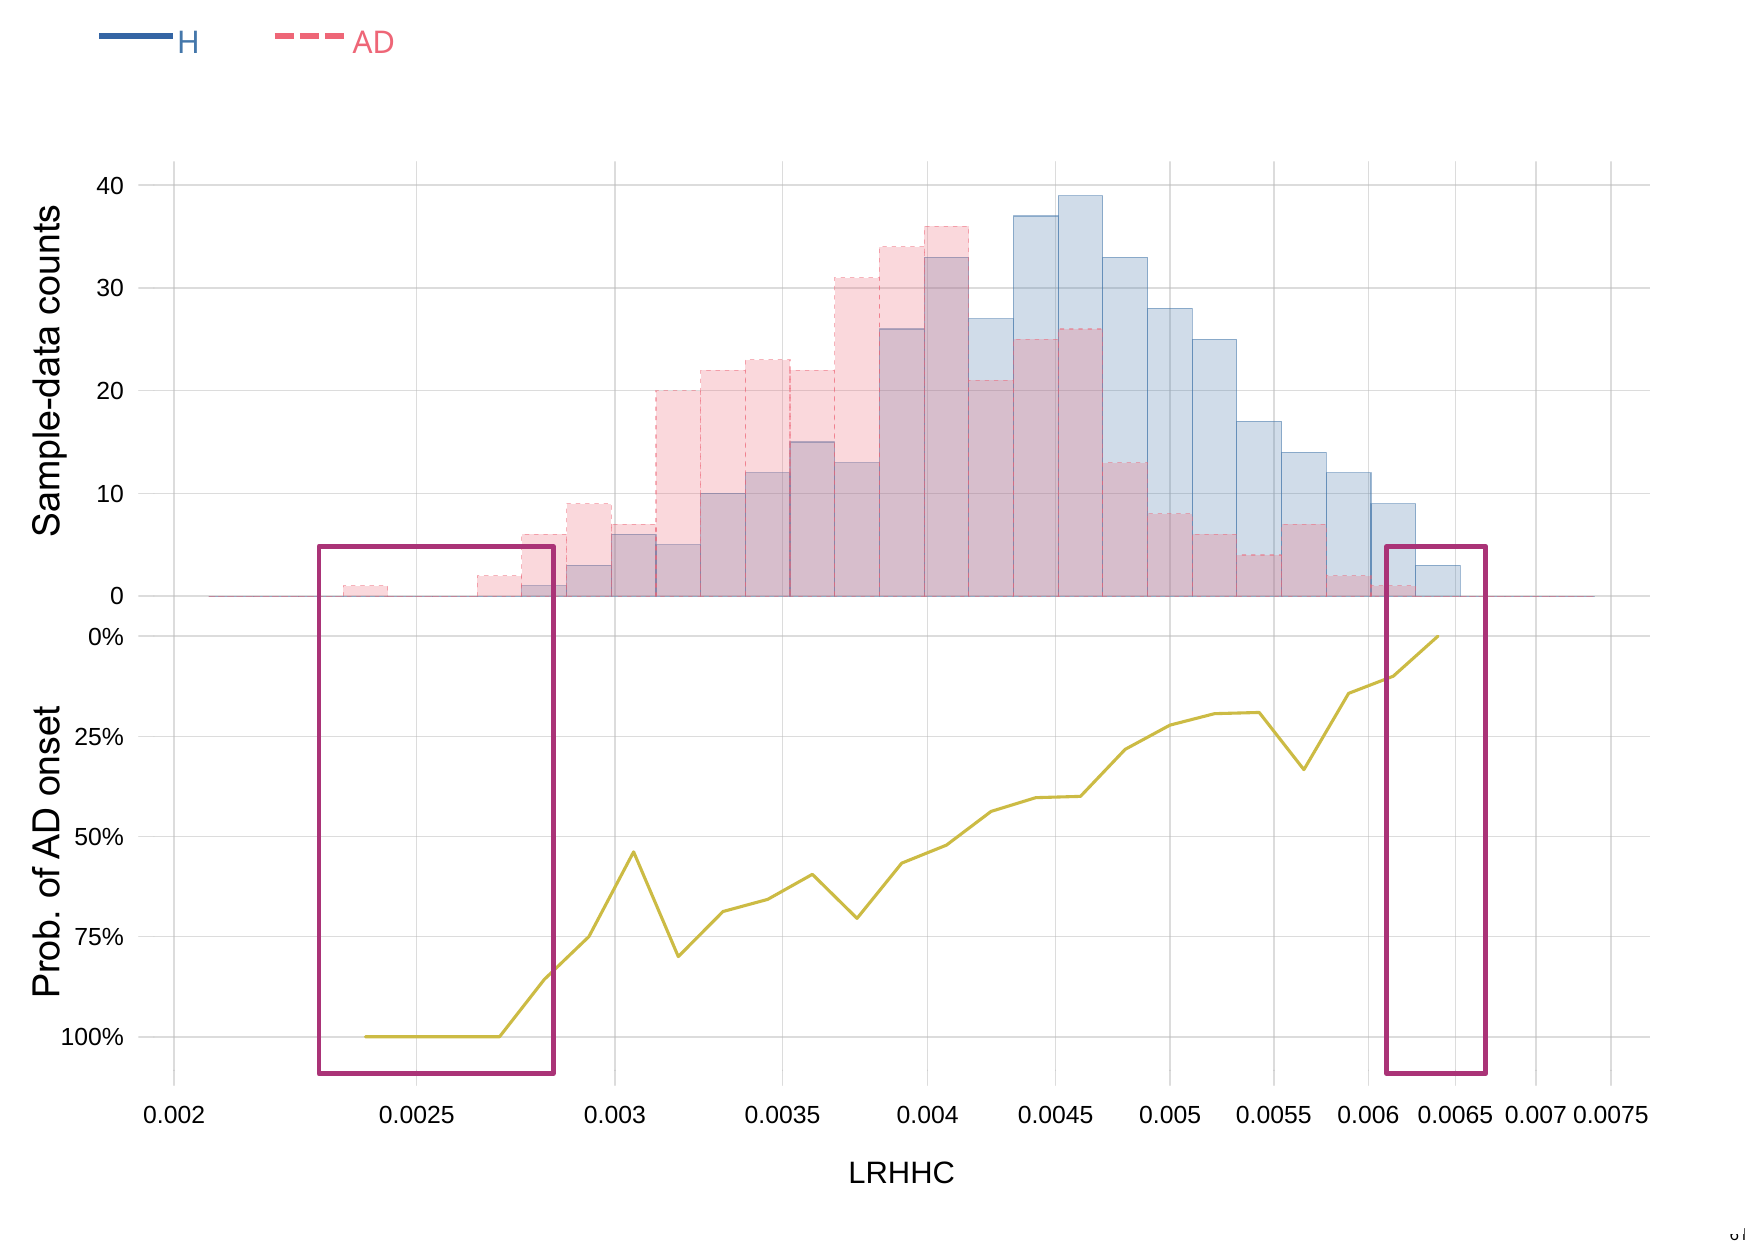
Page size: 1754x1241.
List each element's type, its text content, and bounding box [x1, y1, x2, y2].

text_box H [162, 13, 250, 60]
picture [9, 6, 1745, 1234]
text_box Prob. of AD onset Sample-data counts [18, 189, 75, 1014]
text_box AD [337, 13, 413, 60]
